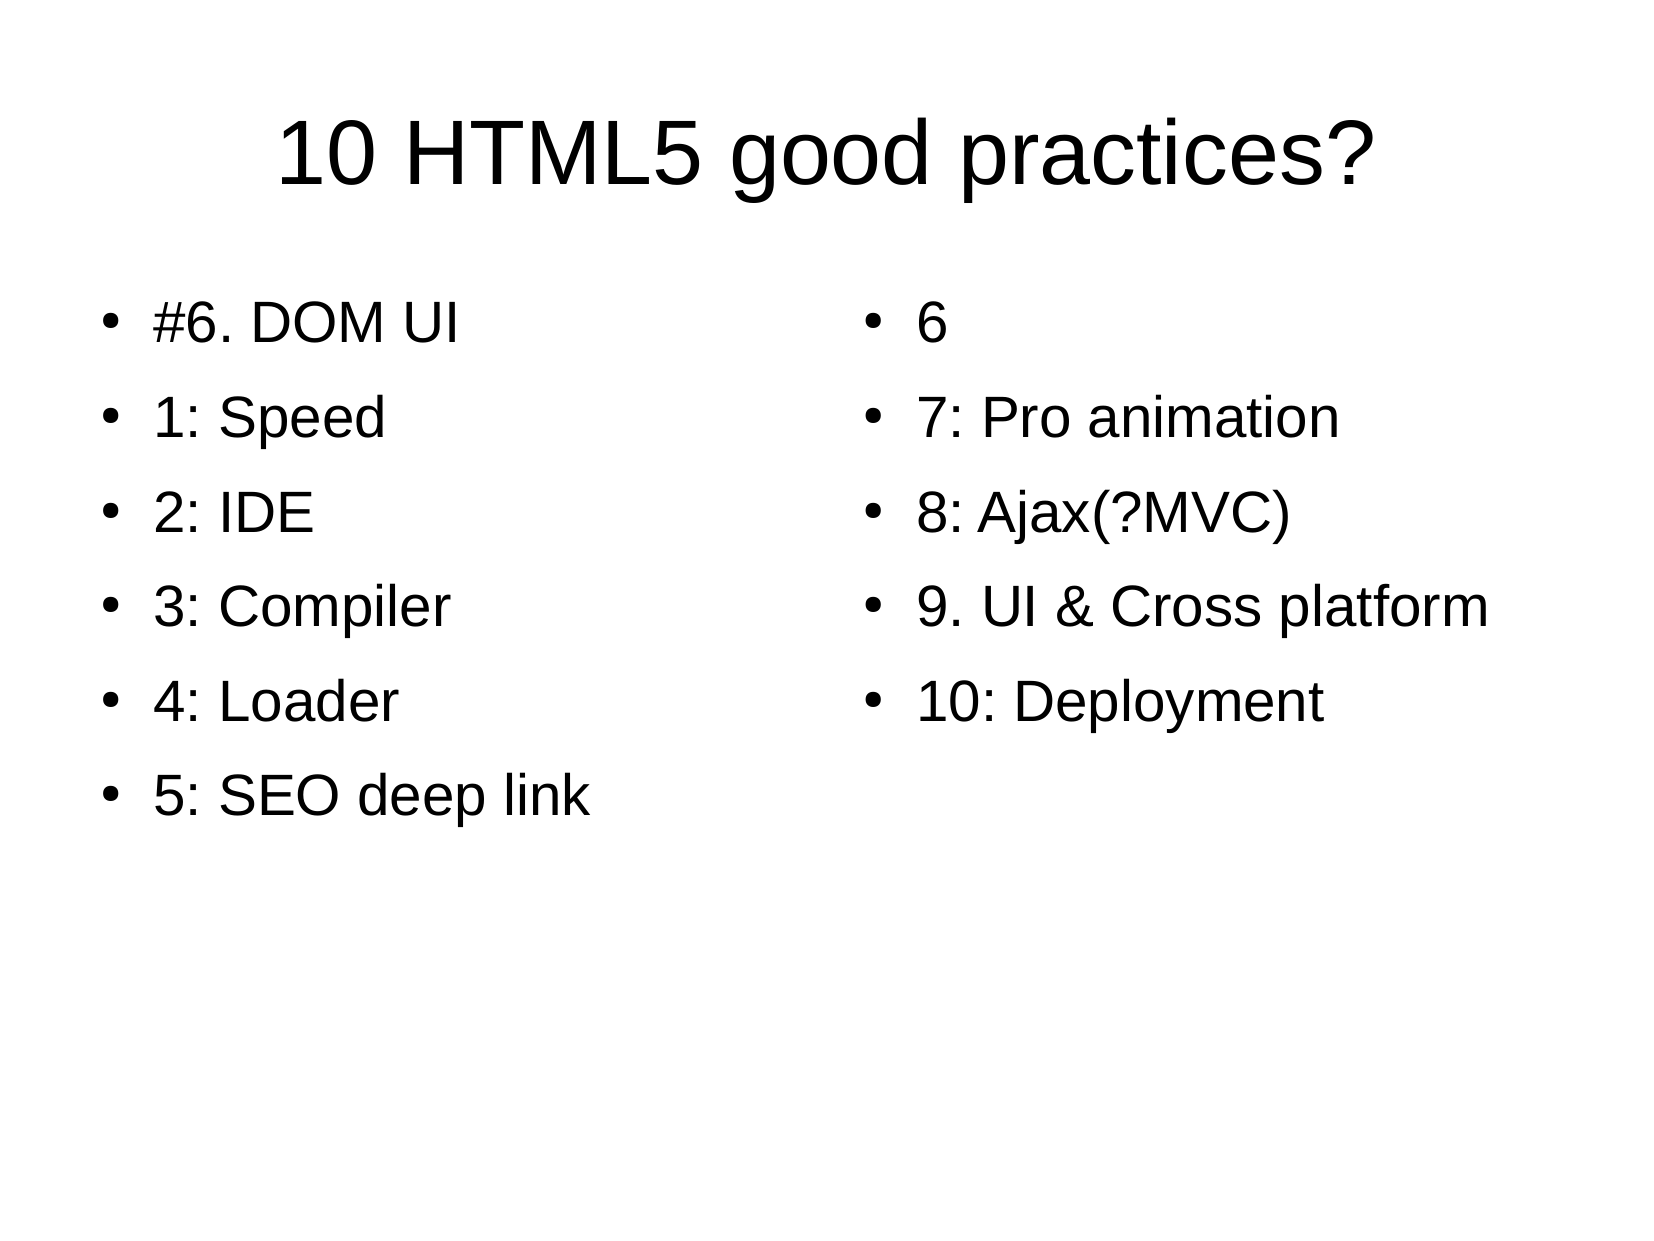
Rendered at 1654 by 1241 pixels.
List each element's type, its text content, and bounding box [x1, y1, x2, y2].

title 10 HTML5 good practices? [82, 49, 1571, 257]
list 6 7: Pro animation 8: Ajax(?MVC) 9. UI & Cross platform 10: Deployment [845, 290, 1572, 1010]
list #6. DOM UI 1: Speed 2: IDE 3: Compiler 4: Loader 5: SEO deep link [82, 290, 809, 1010]
